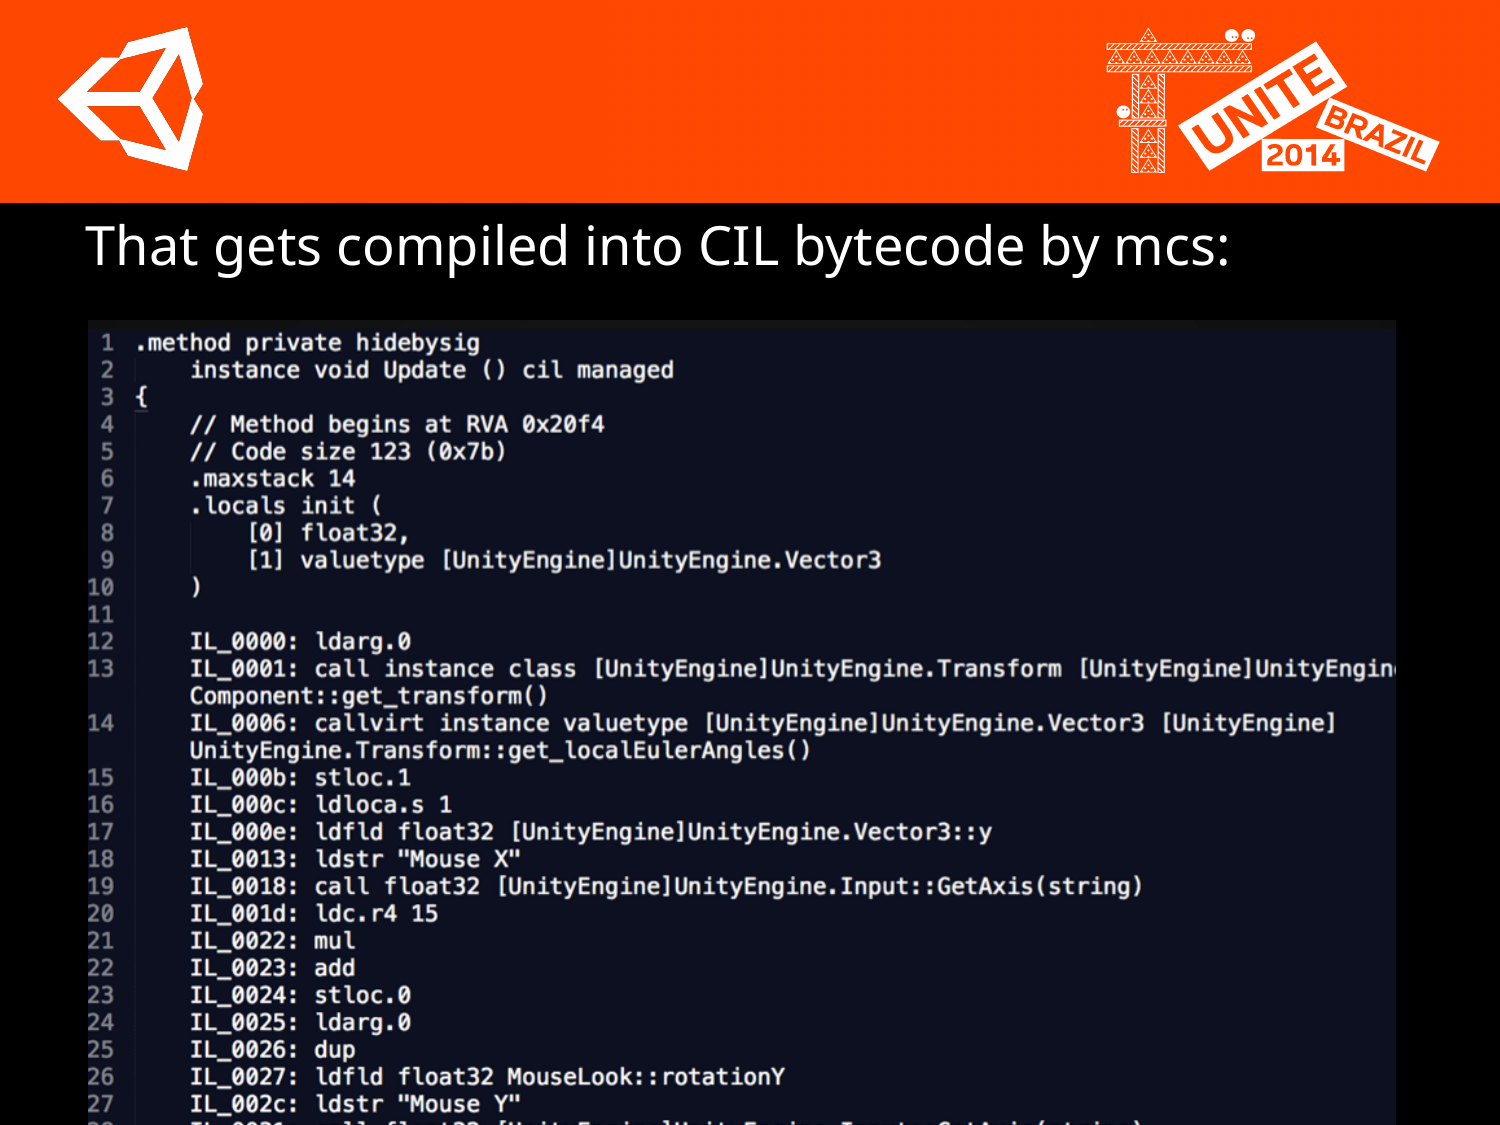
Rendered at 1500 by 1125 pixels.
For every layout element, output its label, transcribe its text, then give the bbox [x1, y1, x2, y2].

picture [88, 320, 1396, 1125]
list That gets compiled into CIL bytecode by mcs: [15, 212, 1486, 346]
picture [56, 26, 203, 171]
